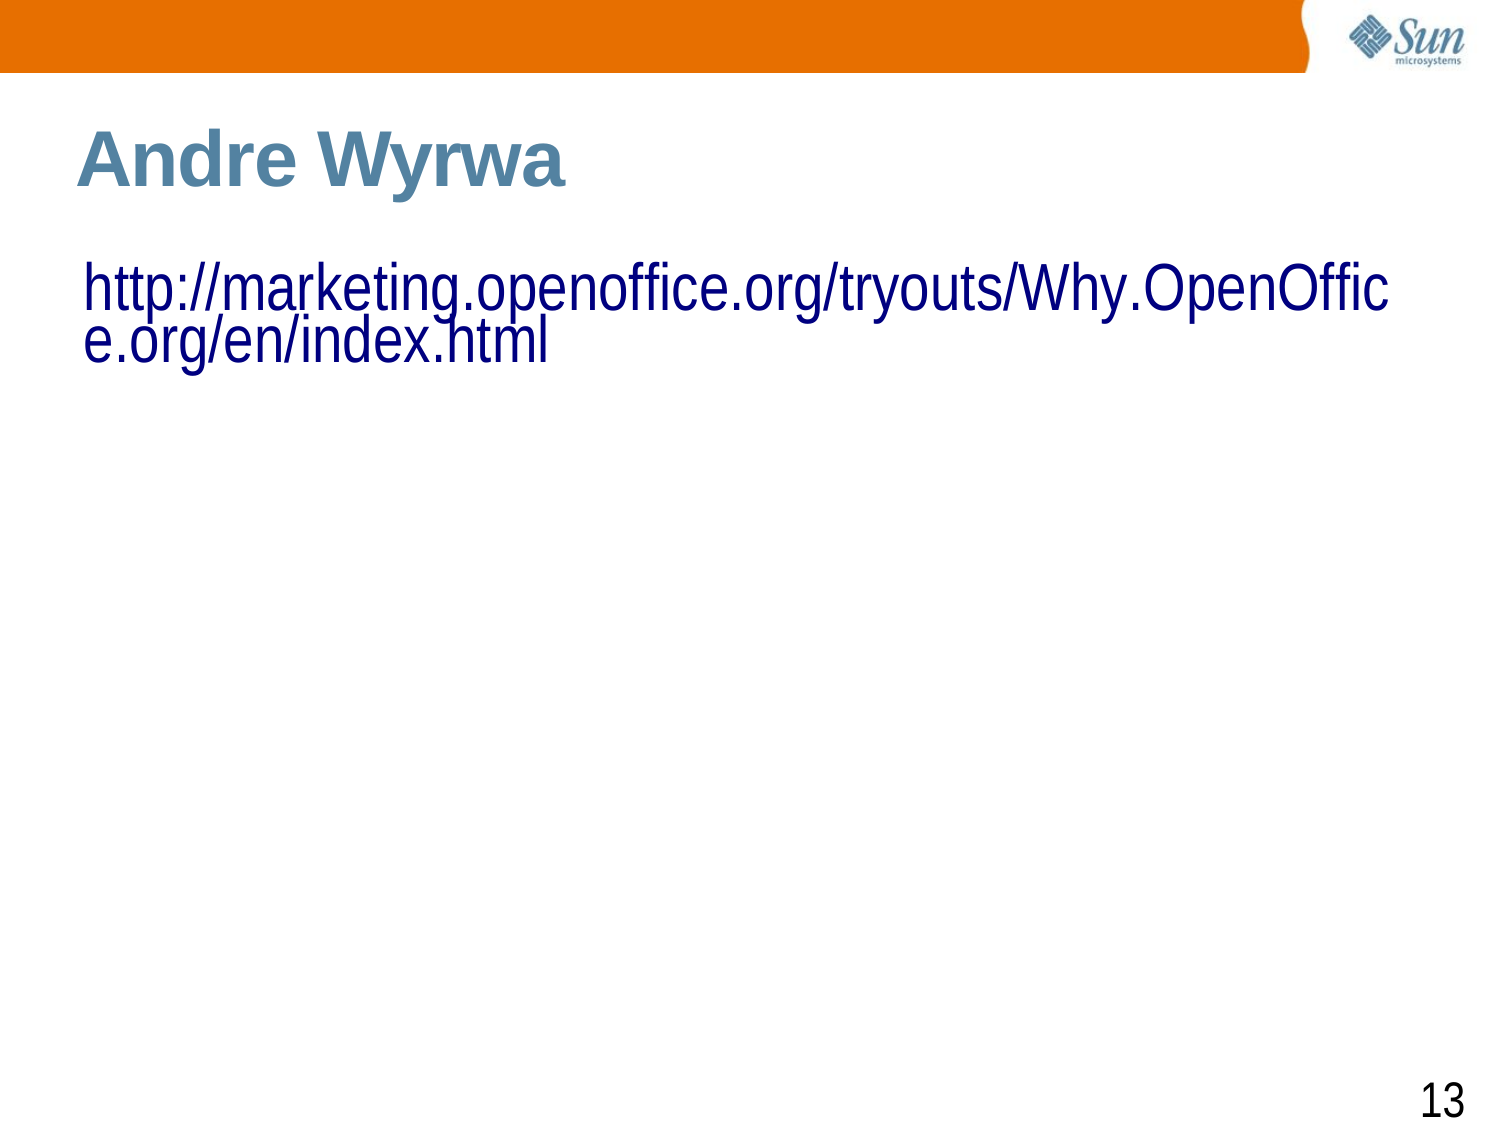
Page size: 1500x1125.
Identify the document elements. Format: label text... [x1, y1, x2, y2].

list http://marketing.openoffice.org/tryouts/Why.OpenOffice.org/en/index.html [64, 258, 1401, 1062]
picture [0, 0, 1500, 73]
title Andre Wyrwa [75, 123, 1437, 227]
